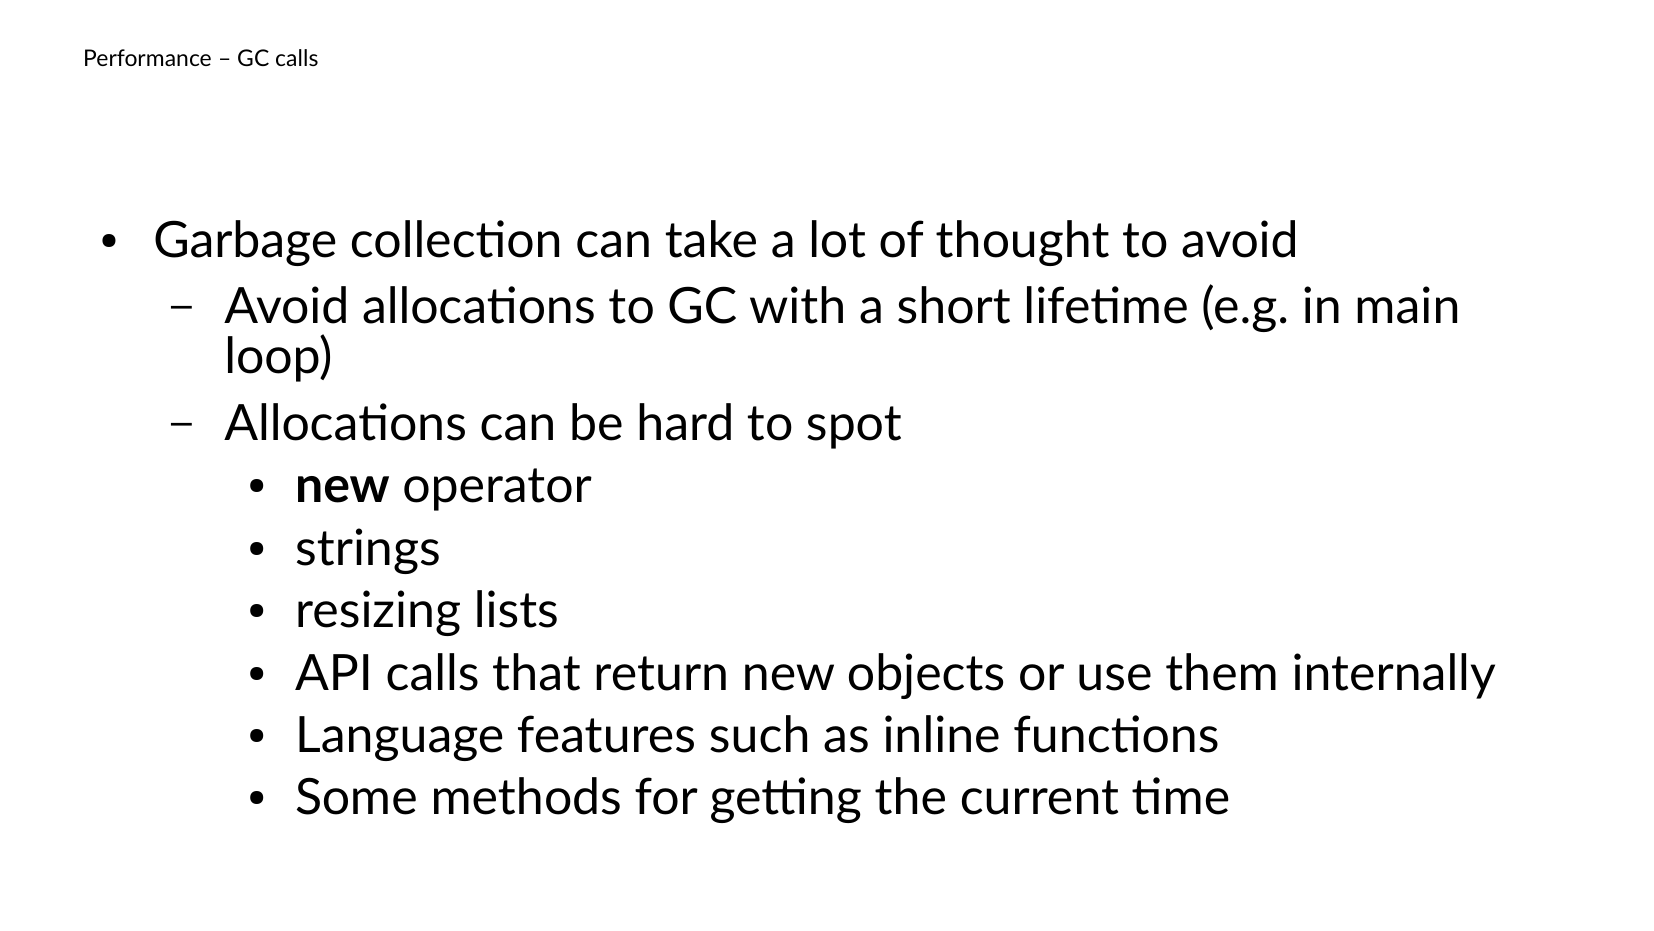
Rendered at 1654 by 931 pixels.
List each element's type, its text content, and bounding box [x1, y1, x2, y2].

list Garbage collection can take a lot of thought to avoid Avoid allocations to GC with a short lifetime (e.g. in main loop) Allocations can be hard to spot new operator strings resizing lists API calls that return new objects or use them internally Language features such as inline functions Some methods for getting the current time [82, 217, 1571, 839]
title Performance – GC calls [83, 0, 1571, 119]
